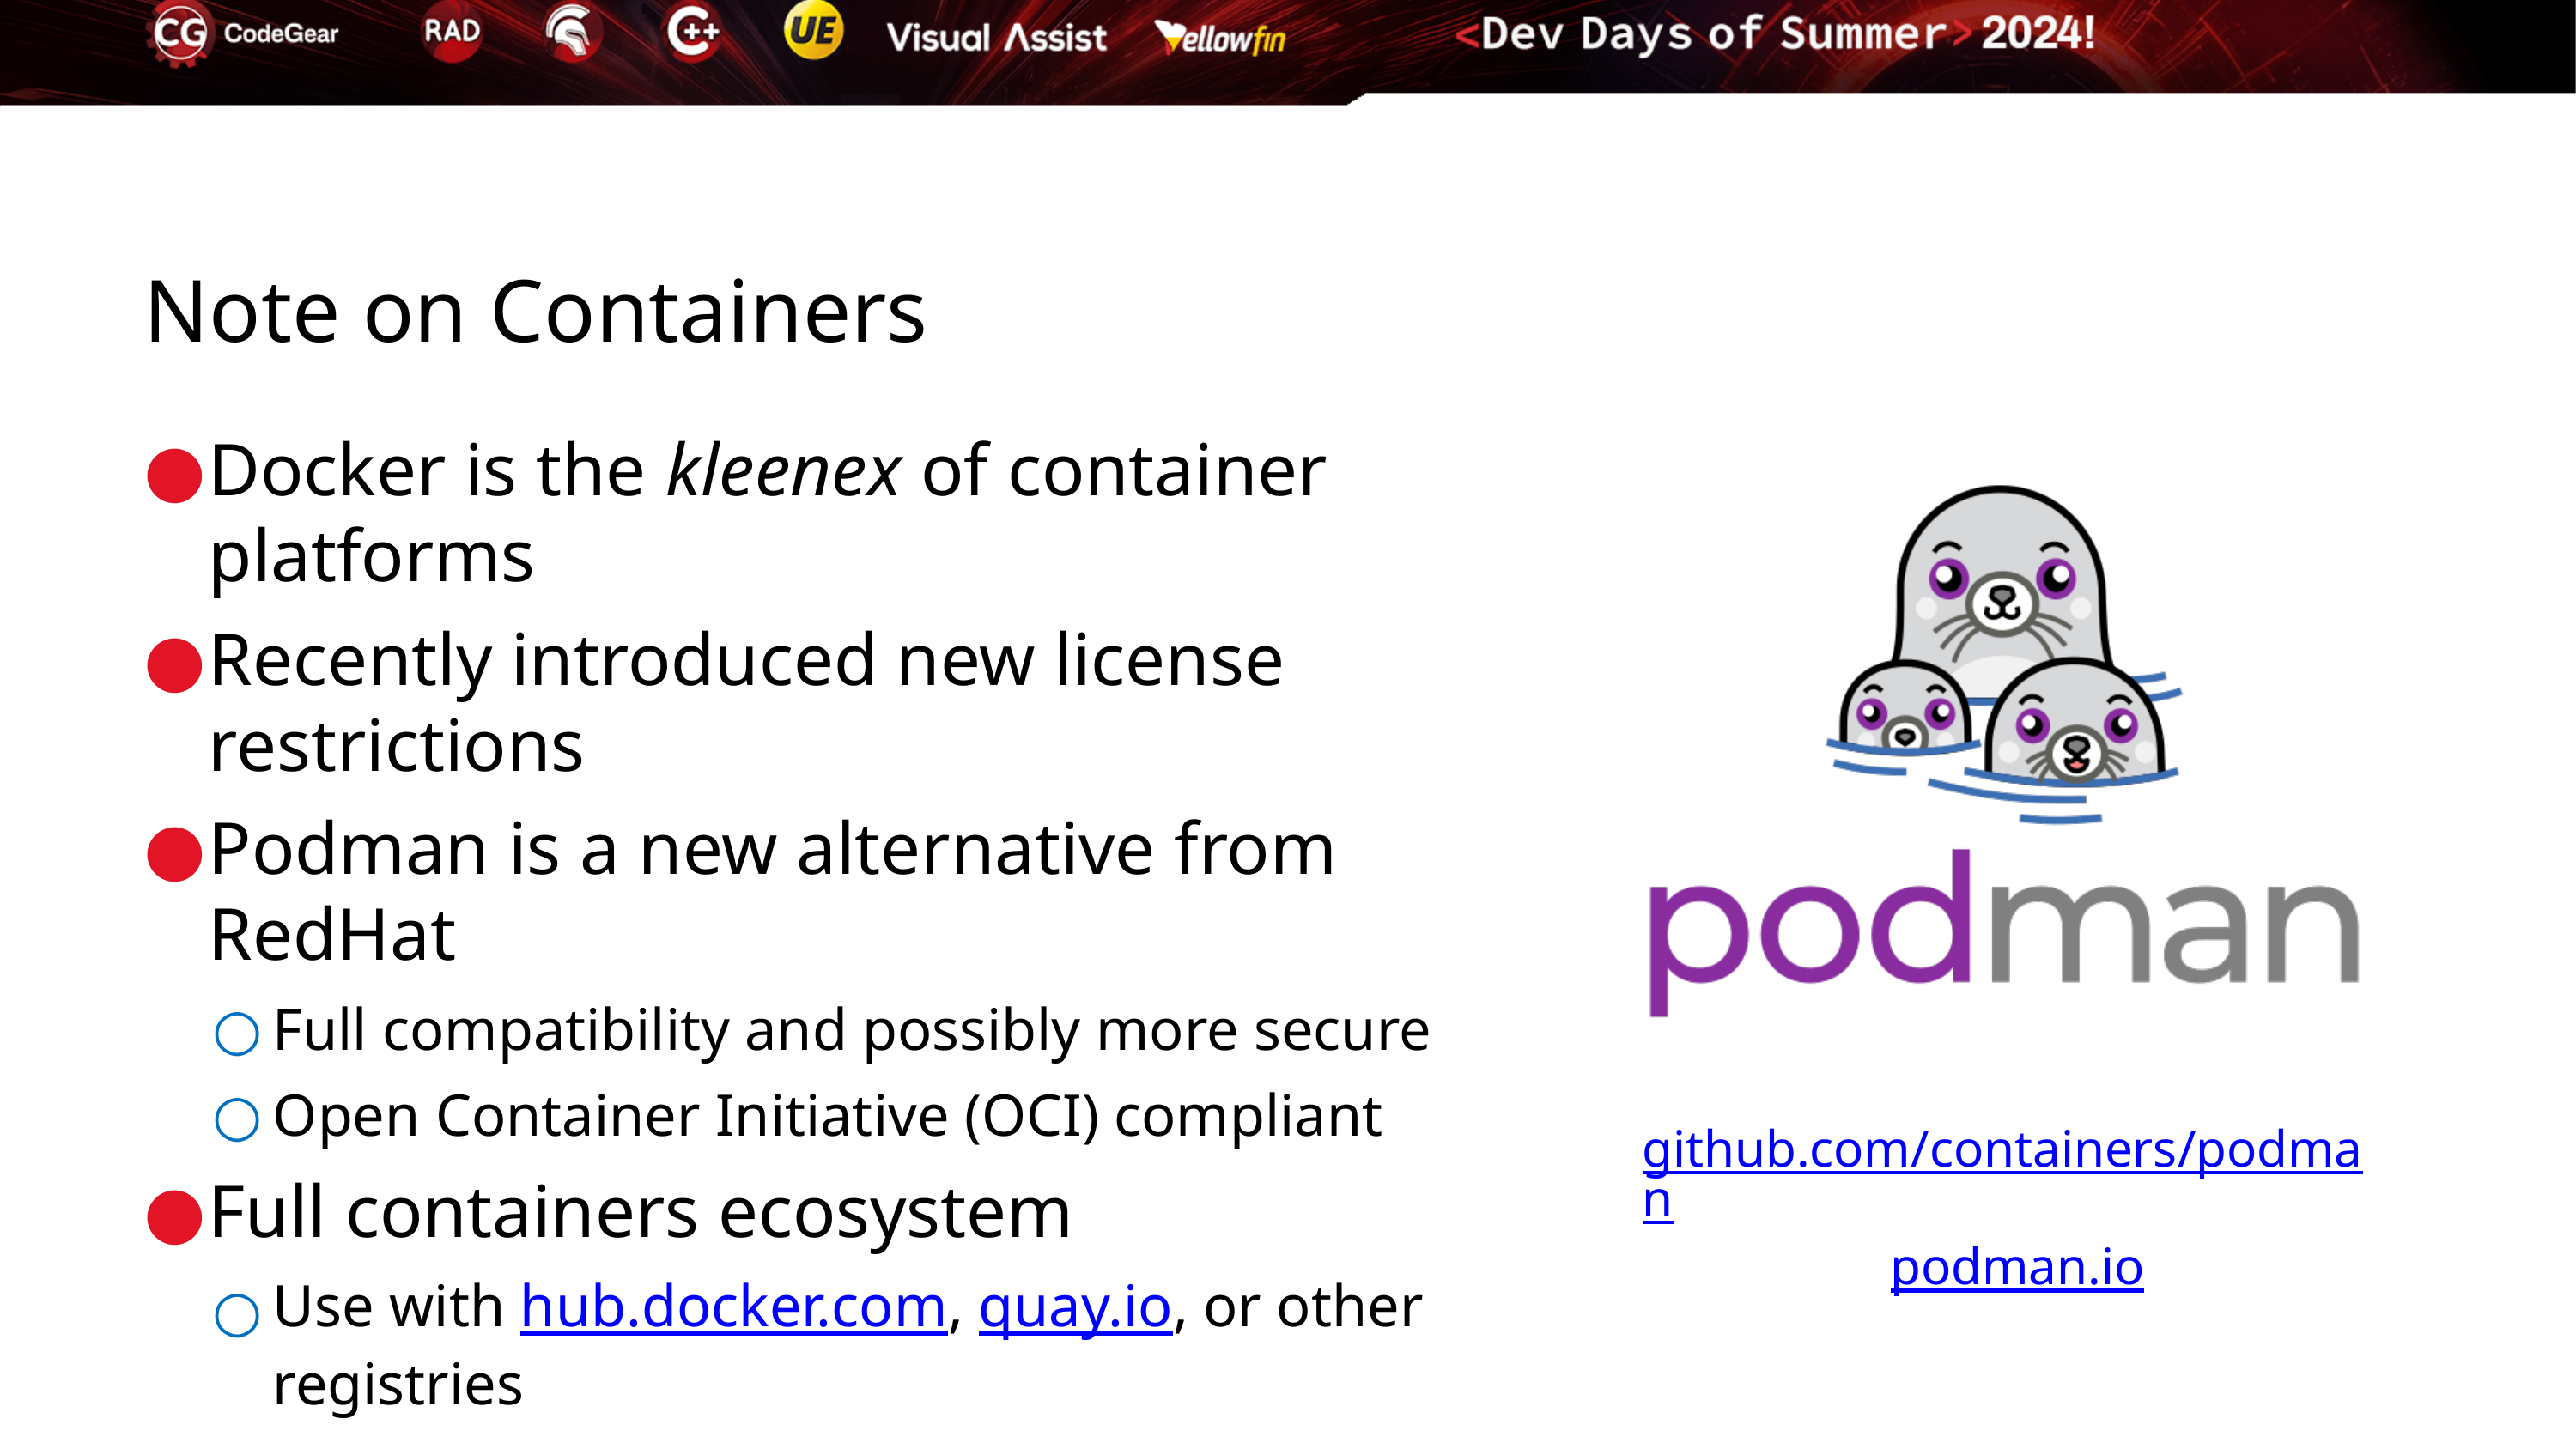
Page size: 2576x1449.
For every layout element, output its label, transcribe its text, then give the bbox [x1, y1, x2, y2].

title Note on Containers [131, 177, 2406, 373]
picture [0, 0, 2576, 111]
list Docker is the kleenex of container platforms Recently introduced new license restrictions Podman is a new alternative from RedHat Full compatibility and possibly more secure Open Container Initiative (OCI) compliant Full containers ecosystem Use with hub.docker.com, quay.io, or other registries Worth consideration! [131, 410, 1604, 1334]
text_box github.com/containers/podman podman.io [1629, 1103, 2406, 1266]
picture [1603, 410, 2406, 1064]
